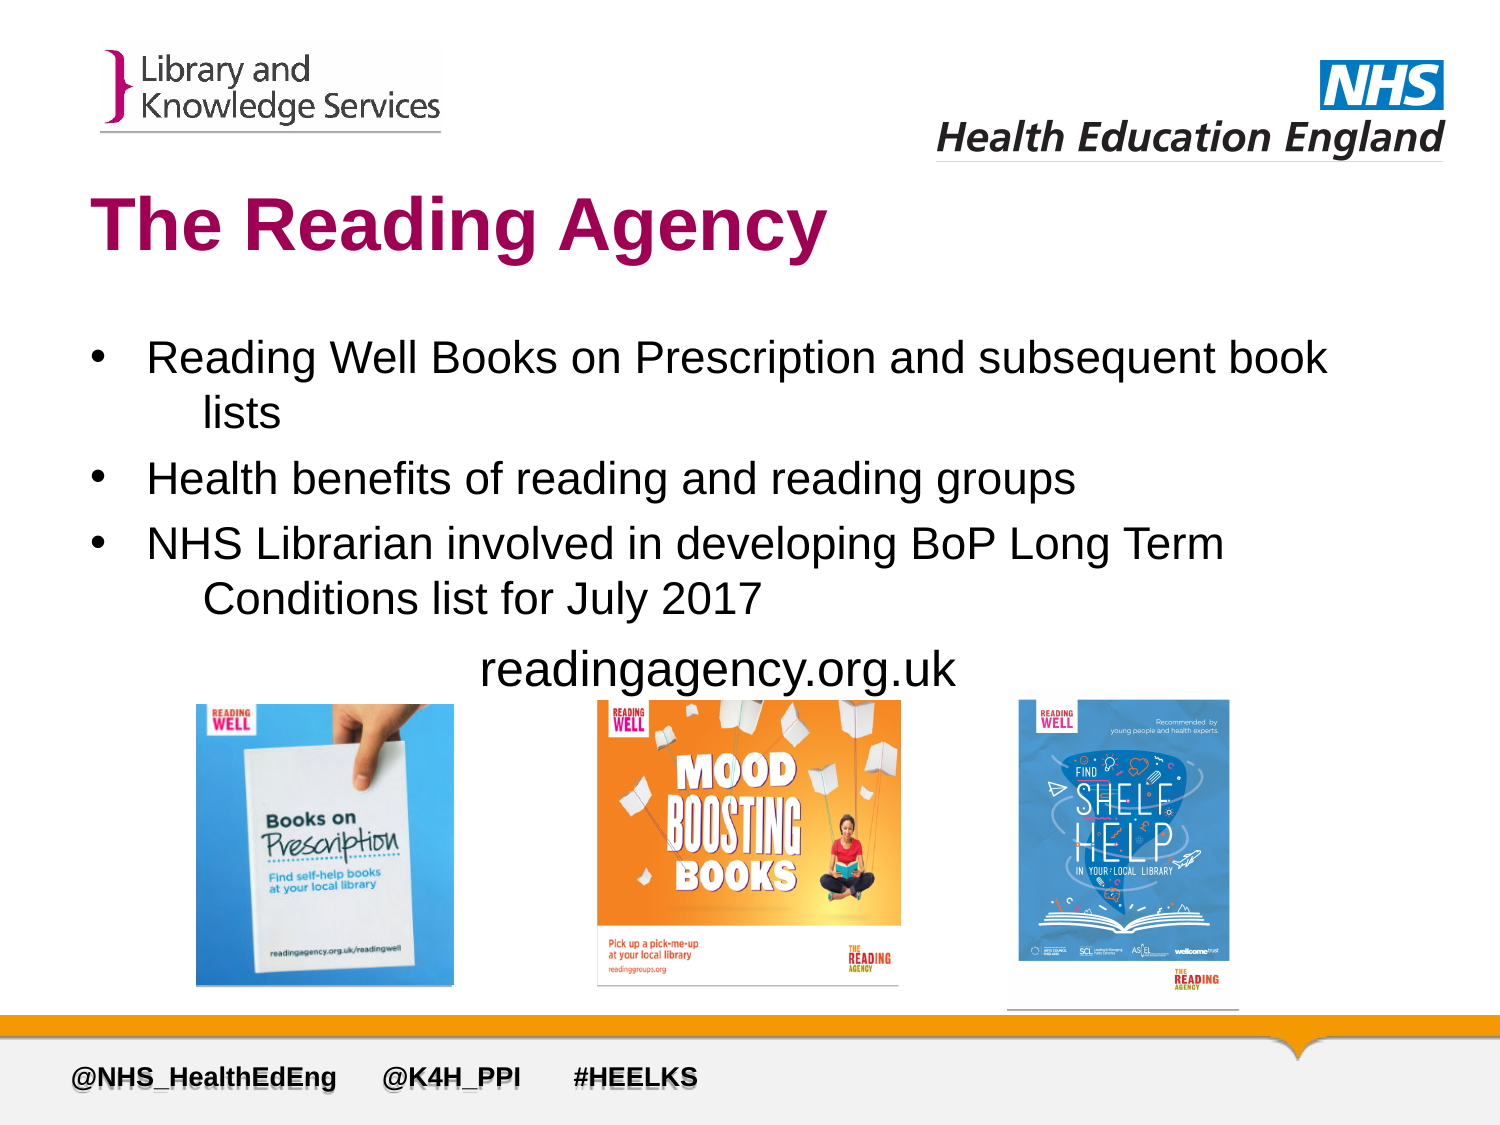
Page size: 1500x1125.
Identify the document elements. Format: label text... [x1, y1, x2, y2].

text_box @NHS_HealthEdEng @K4H_PPI #HEELKS [55, 1052, 932, 1113]
picture [100, 42, 443, 131]
picture [1007, 688, 1241, 1009]
title The Reading Agency [75, 168, 1351, 280]
picture [597, 701, 901, 985]
list Reading Well Books on Prescription and subsequent book lists Health benefits of reading and reading groups NHS Librarian involved in developing BoP Long Term Conditions list for July 2017 readingagency.org.uk [75, 299, 1361, 985]
picture [196, 704, 454, 985]
